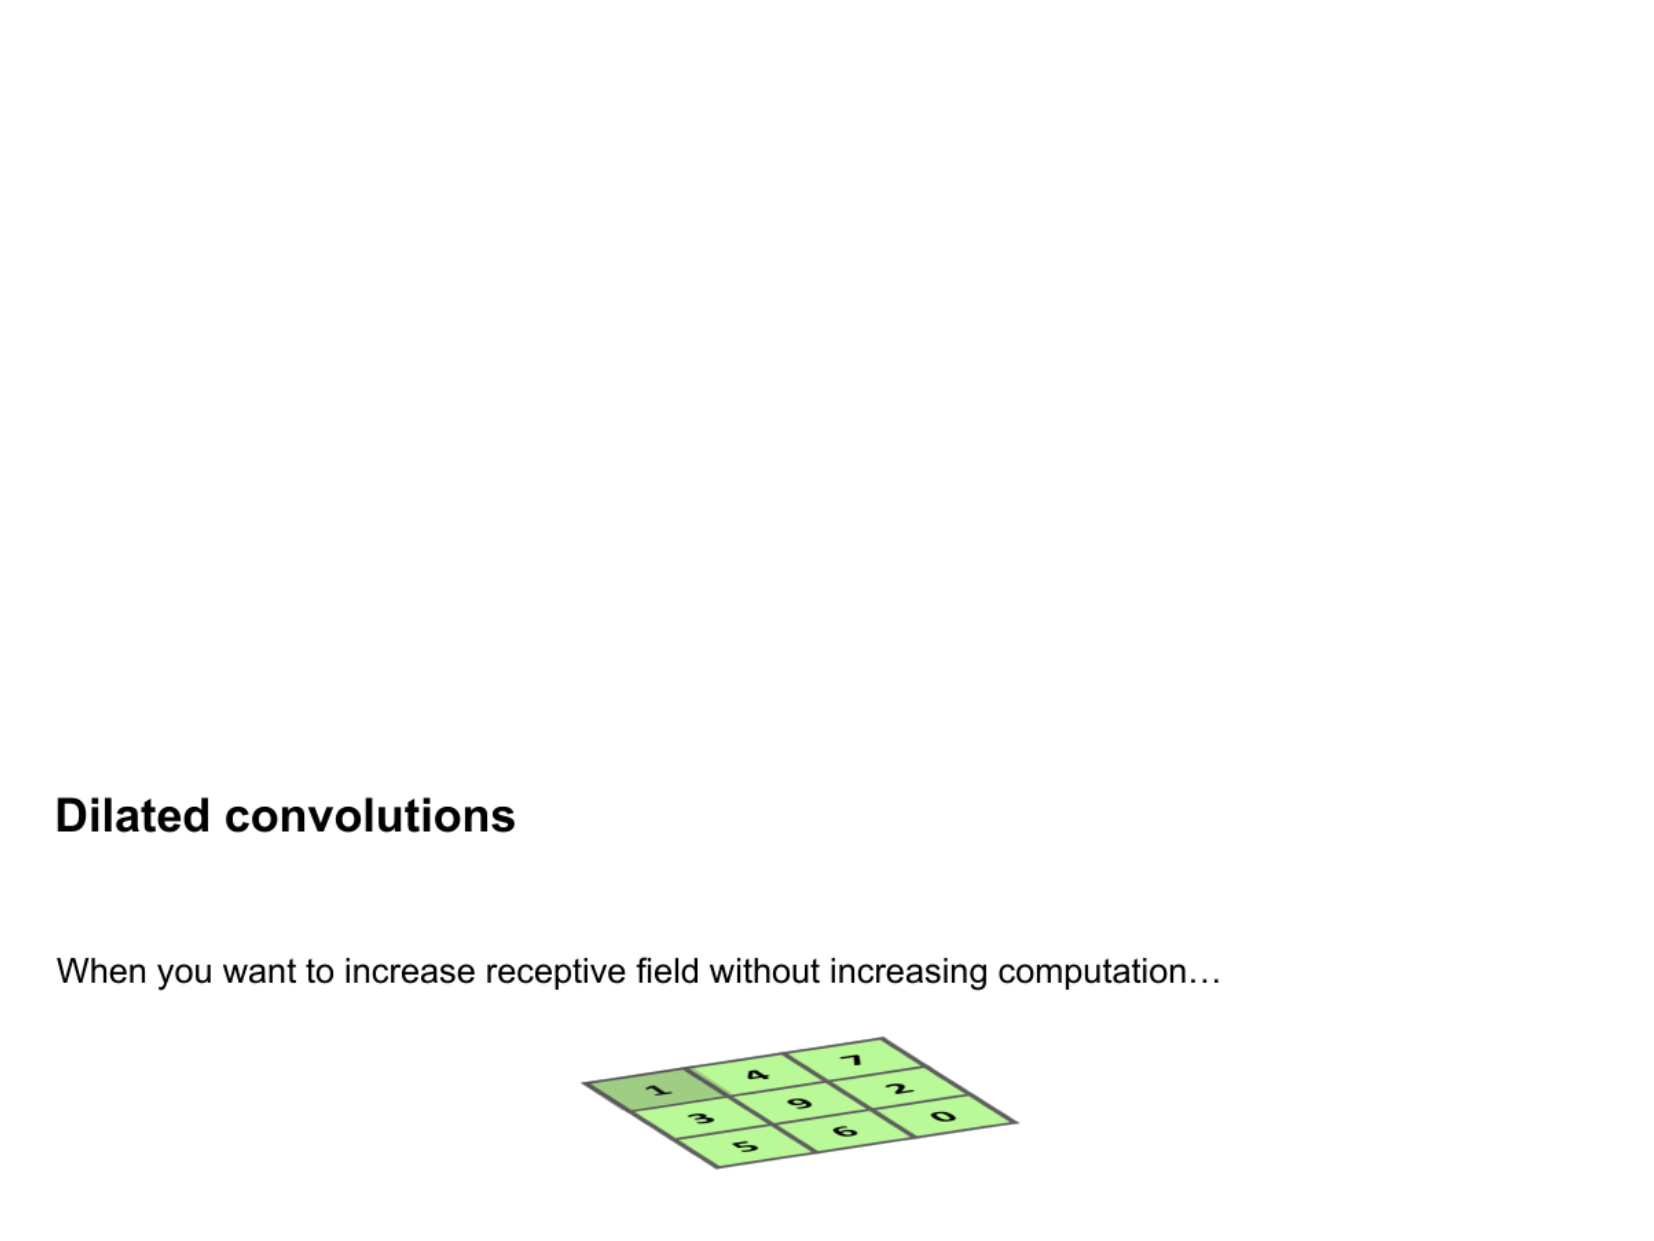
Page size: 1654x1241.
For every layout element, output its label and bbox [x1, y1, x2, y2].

picture [2, 756, 1654, 1241]
